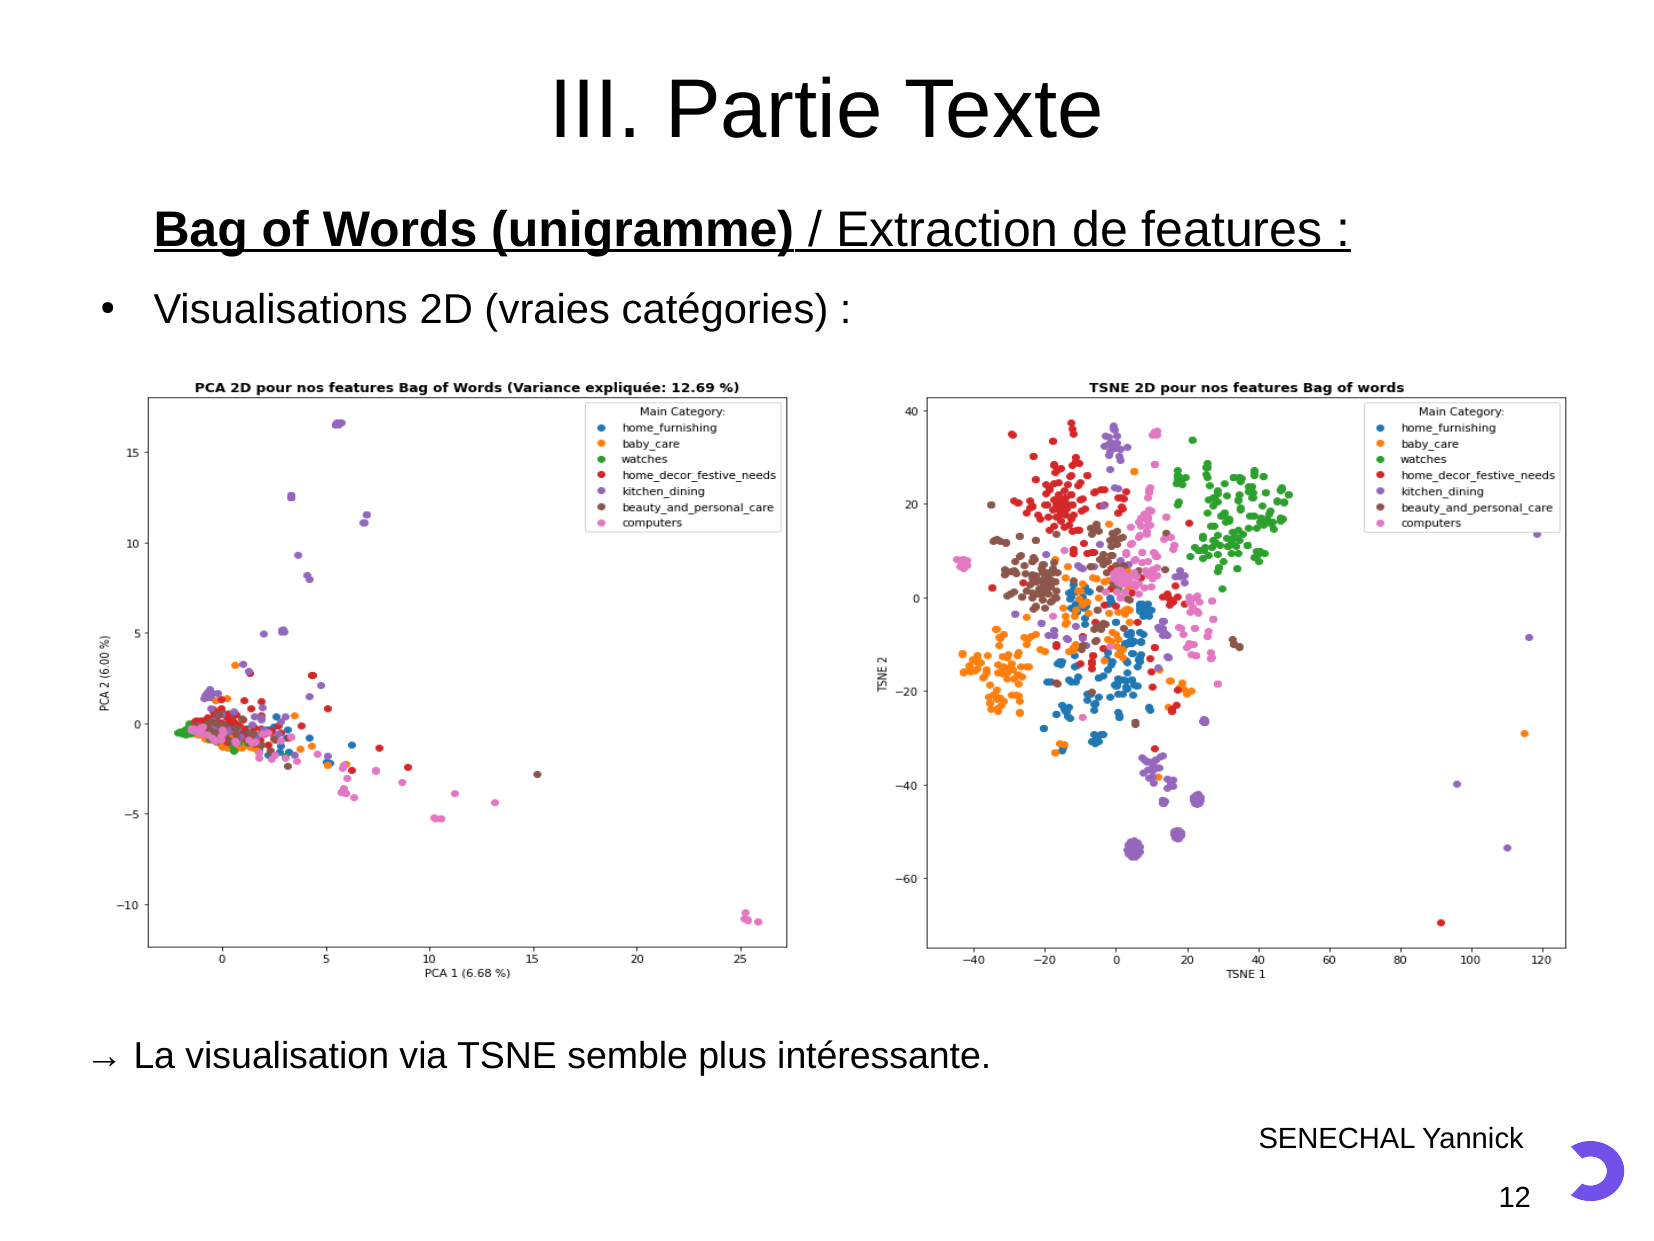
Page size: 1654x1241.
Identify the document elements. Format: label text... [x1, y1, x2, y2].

picture [1571, 1125, 1642, 1217]
title III. Partie Texte [82, 5, 1571, 200]
list Bag of Words (unigramme) / Extraction de features : Visualisations 2D (vraies catégories) : [82, 200, 1571, 1241]
text_box → La visualisation via TSNE semble plus intéressante. [70, 1027, 1512, 1085]
picture [94, 377, 792, 981]
picture [874, 377, 1571, 981]
